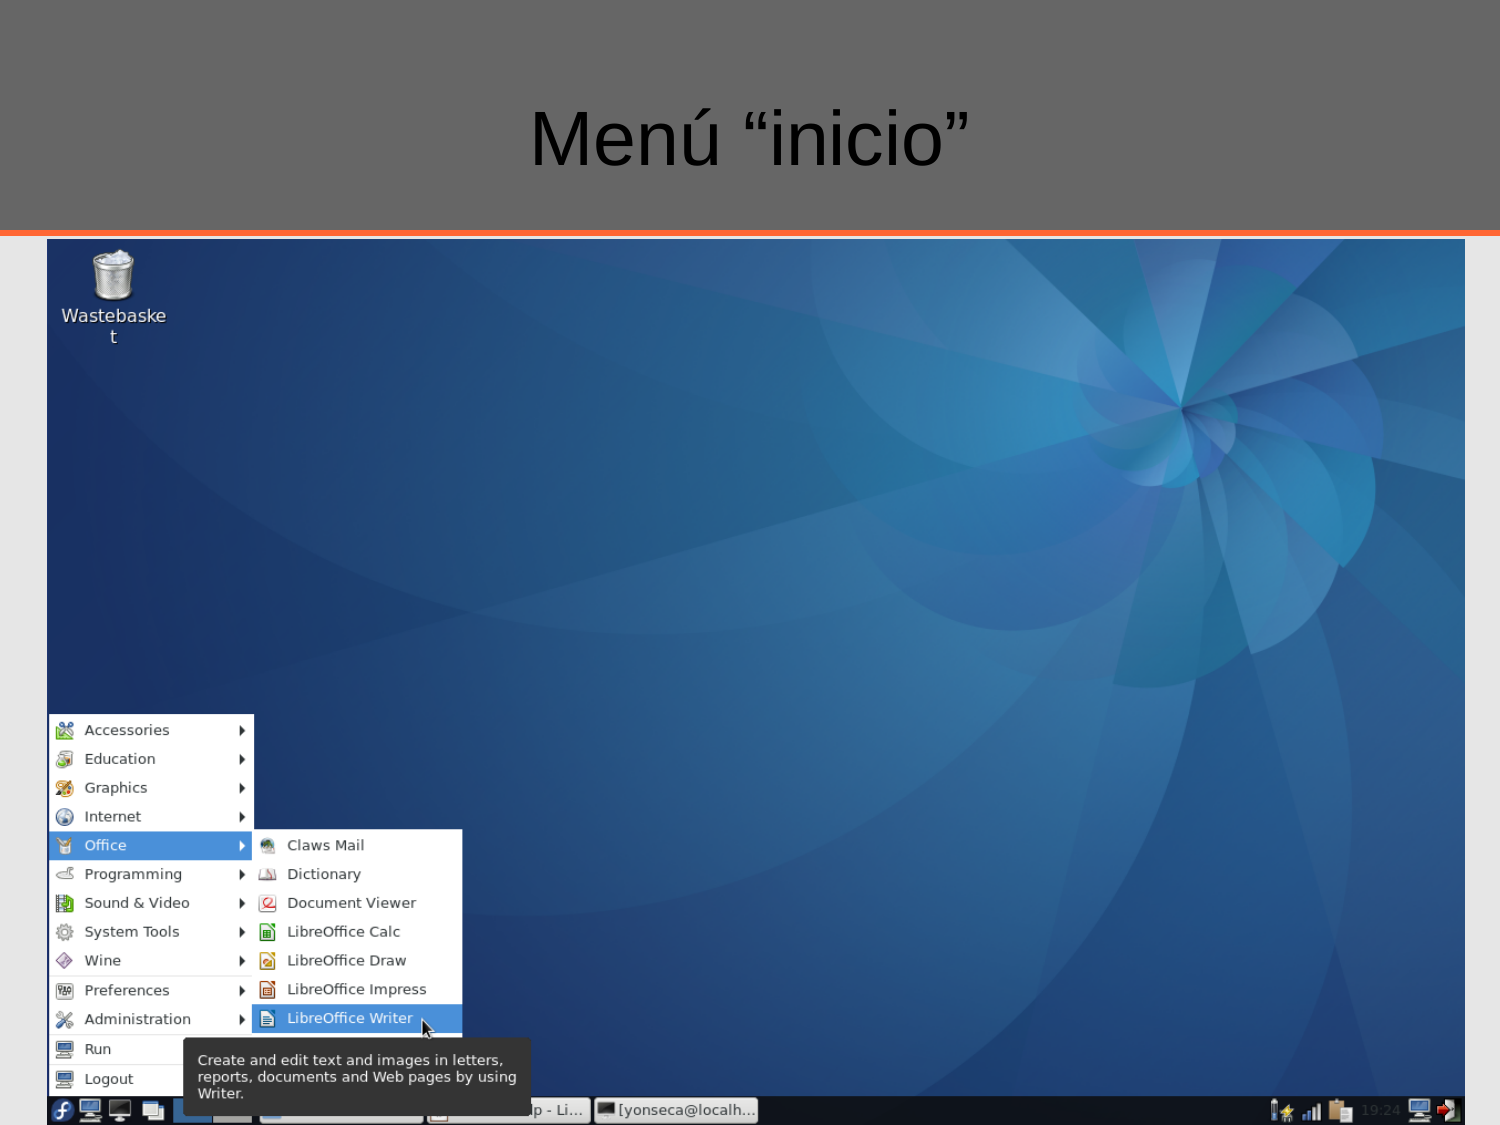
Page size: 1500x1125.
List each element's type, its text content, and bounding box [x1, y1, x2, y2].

title Menú “inicio” [75, 44, 1425, 233]
picture [47, 239, 1465, 1125]
